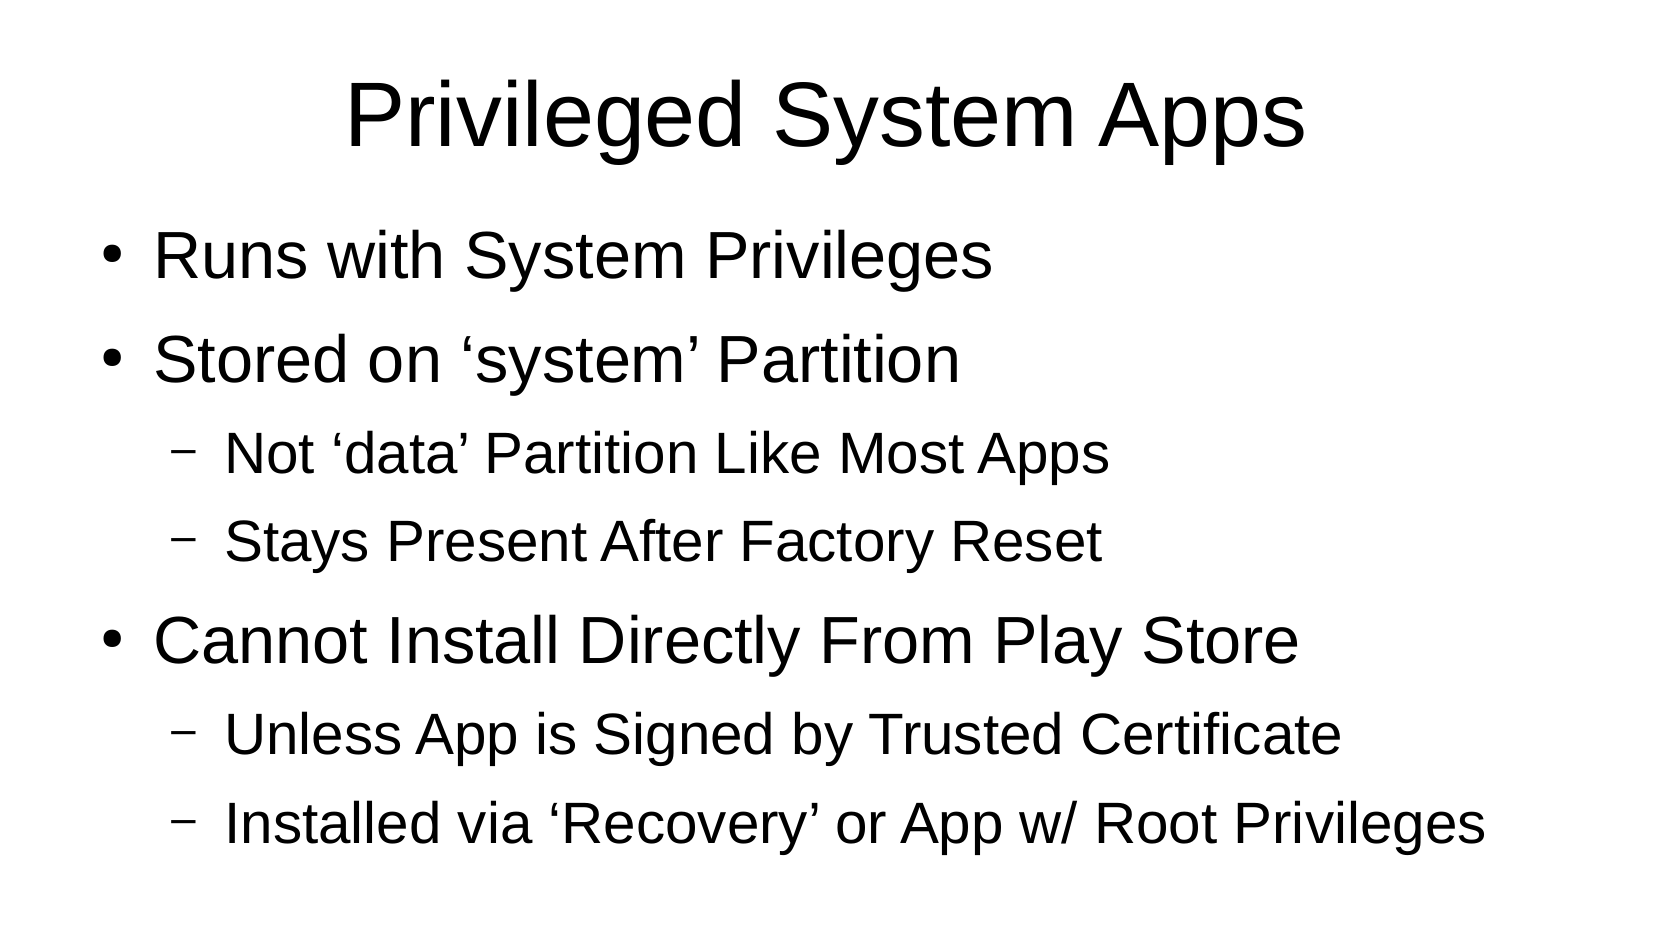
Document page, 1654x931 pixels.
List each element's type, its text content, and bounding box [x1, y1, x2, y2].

list Runs with System Privileges Stored on ‘system’ Partition Not ‘data’ Partition Like Most Apps Stays Present After Factory Reset Cannot Install Directly From Play Store Unless App is Signed by Trusted Certificate Installed via ‘Recovery’ or App w/ Root Privileges [82, 217, 1571, 931]
title Privileged System Apps [82, 37, 1571, 193]
